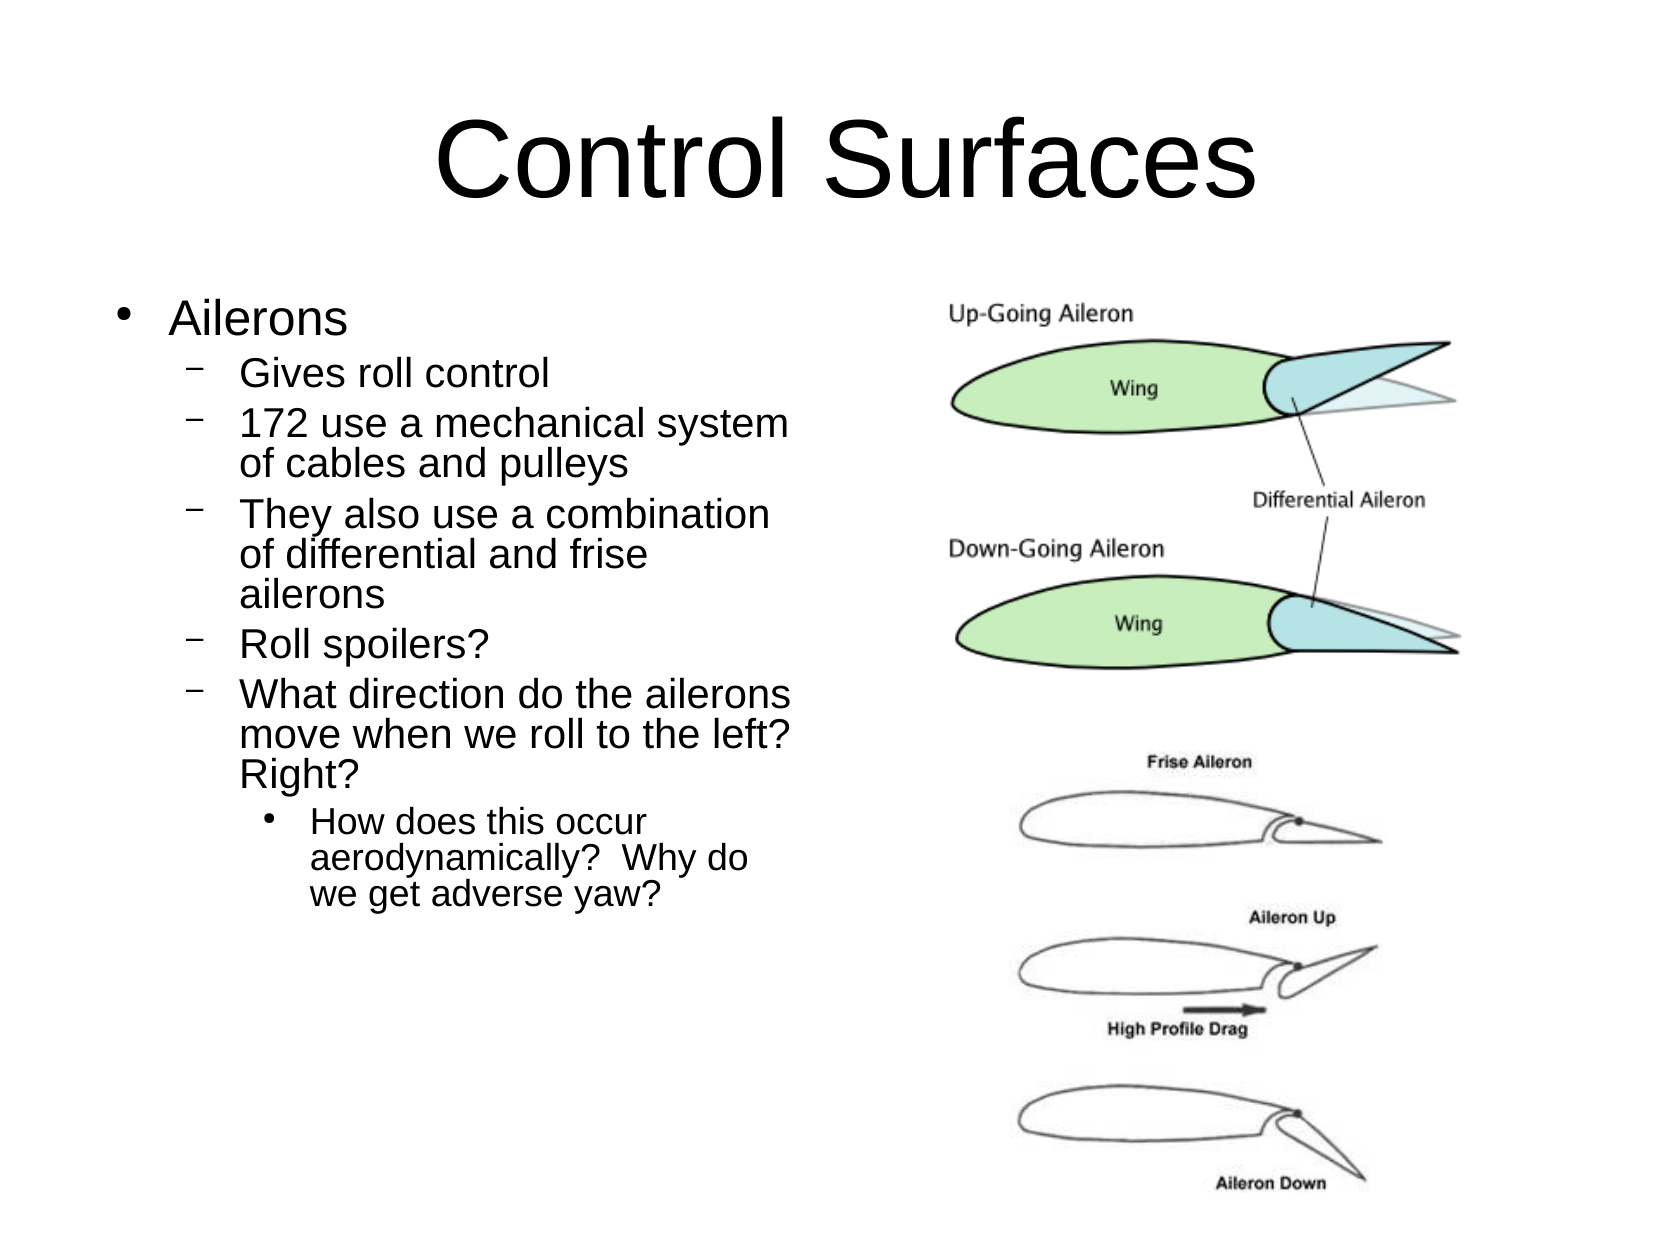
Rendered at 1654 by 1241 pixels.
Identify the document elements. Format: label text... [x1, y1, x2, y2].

list Ailerons Gives roll control 172 use a mechanical system of cables and pulleys They also use a combination of differential and frise ailerons Roll spoilers? What direction do the ailerons move when we roll to the left? Right? How does this occur aerodynamically? Why do we get adverse yaw? [82, 289, 813, 1108]
title Control Surfaces [82, 49, 1571, 257]
picture [1009, 737, 1390, 1198]
picture [947, 301, 1465, 672]
